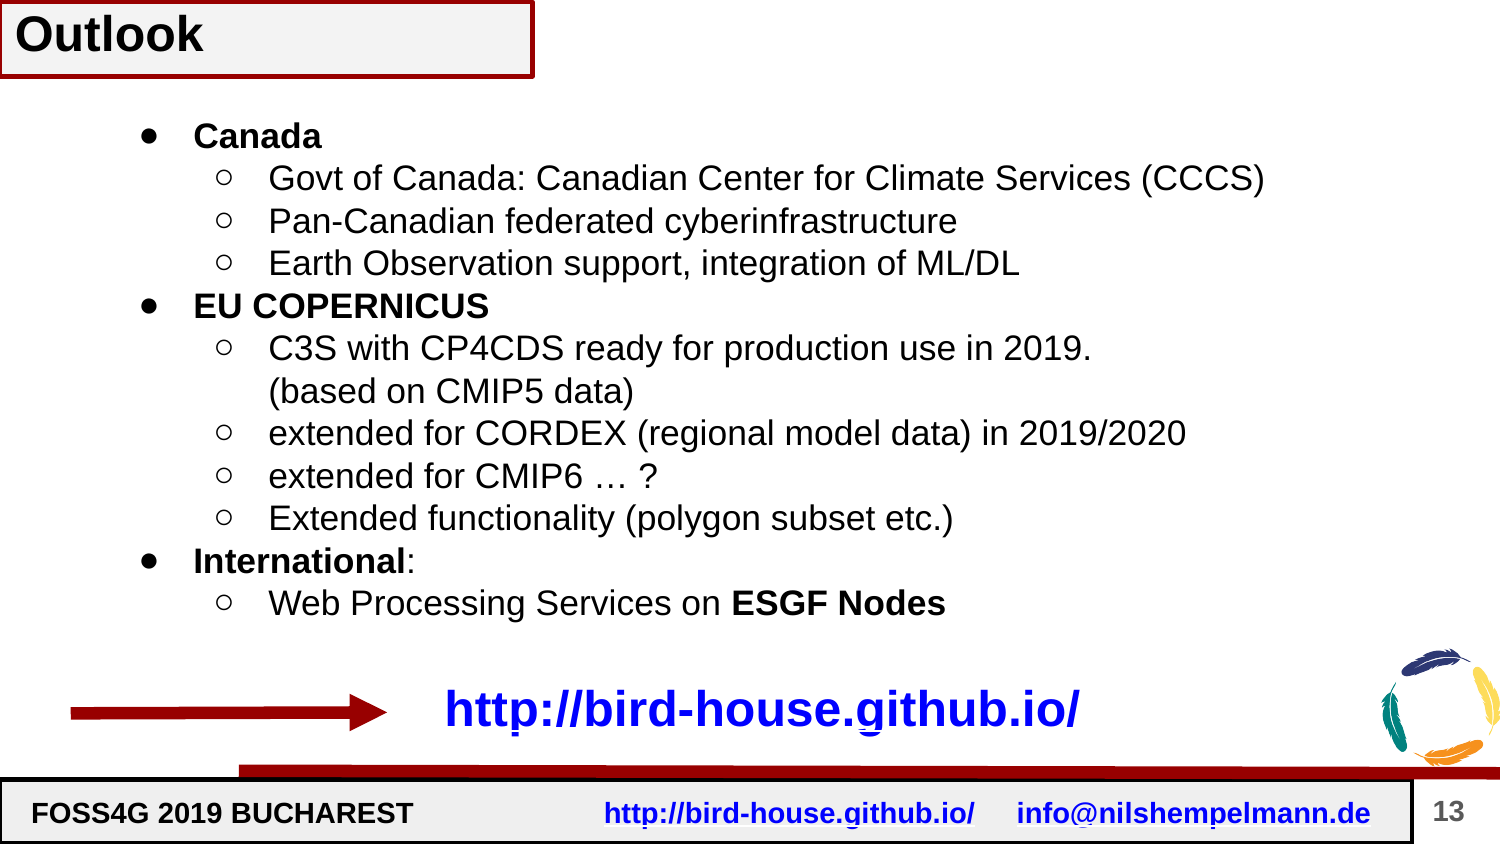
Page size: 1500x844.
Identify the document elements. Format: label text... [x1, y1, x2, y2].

text_box Outlook [0, 2, 533, 77]
text_box Canada Govt of Canada: Canadian Center for Climate Services (CCCS) Pan-Canadian federated cyberinfrastructure Earth Observation support, integration of ML/DL EU COPERNICUS C3S with CP4CDS ready for production use in 2019. (based on CMIP5 data) extended for CORDEX (regional model data) in 2019/2020 extended for CMIP6 … ? Extended functionality (polygon subset etc.) International: Web Processing Services on ESGF Nodes [28, 93, 1458, 642]
text_box <number> [1389, 777, 1480, 842]
picture [1381, 648, 1500, 767]
text_box http://bird-house.github.io/ [242, 659, 1241, 755]
